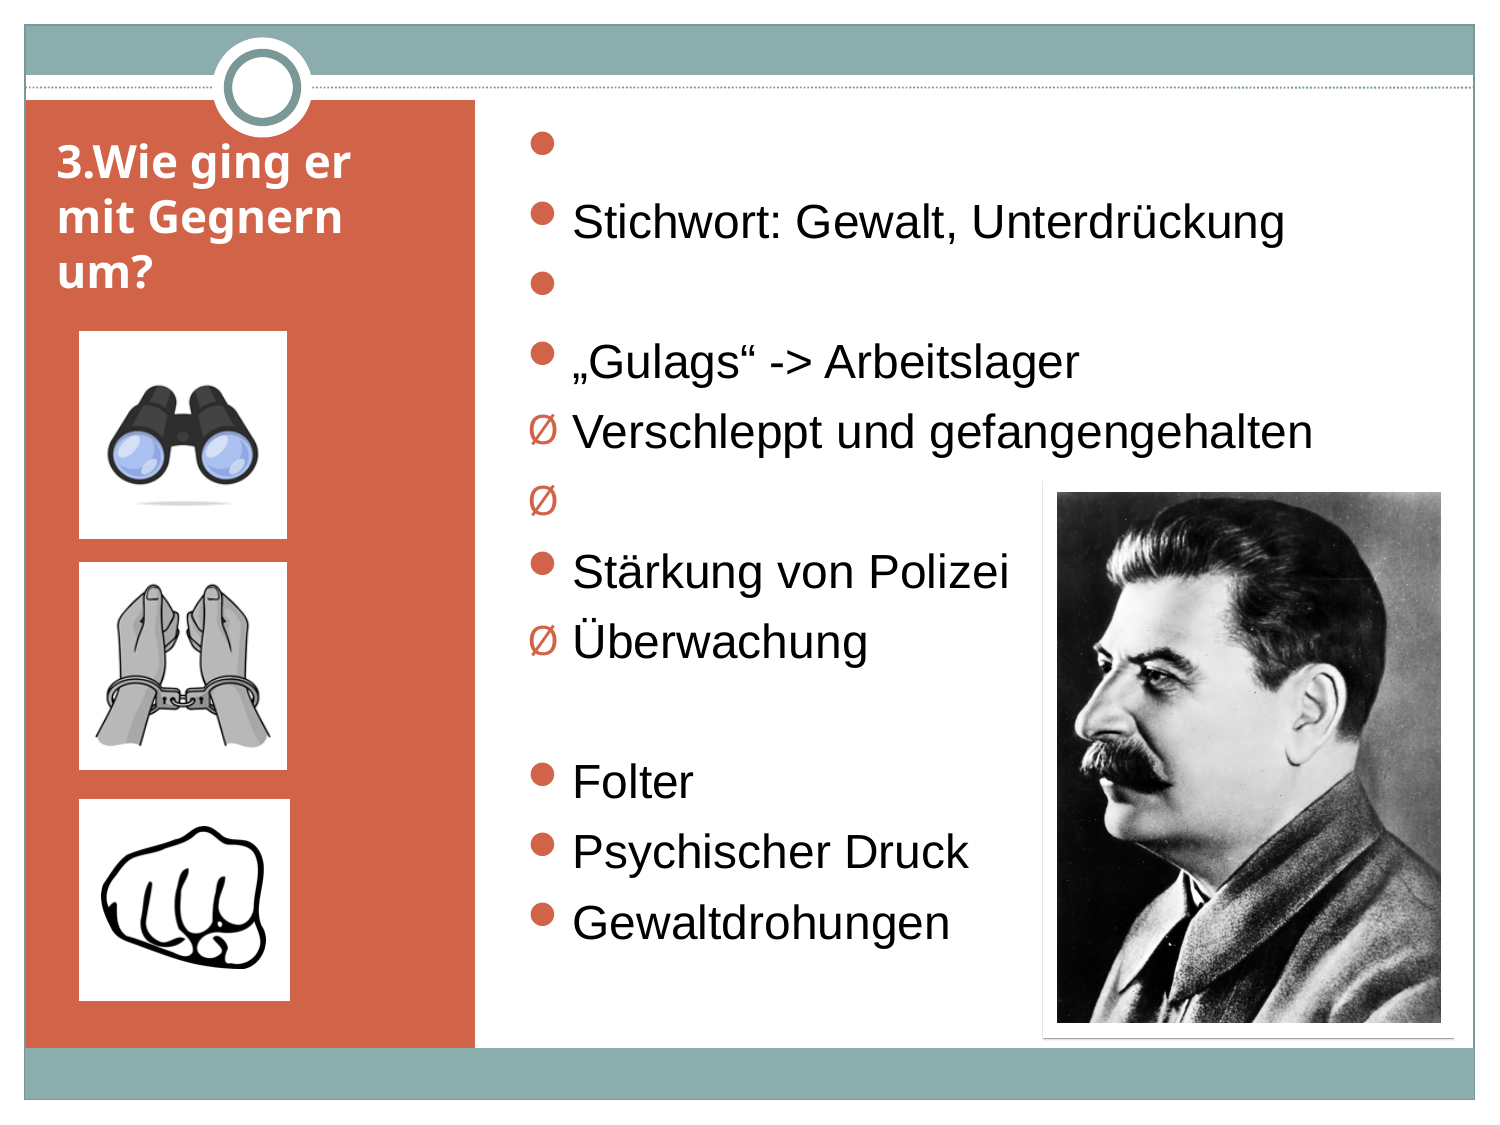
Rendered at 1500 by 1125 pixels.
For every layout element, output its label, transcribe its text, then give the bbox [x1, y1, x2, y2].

title 3.Wie ging er mit Gegnern um? [41, 125, 458, 288]
picture [79, 799, 290, 1001]
picture [79, 331, 287, 539]
picture [79, 562, 287, 770]
picture [1057, 491, 1442, 1024]
list Stichwort: Gewalt, Unterdrückung „Gulags“ -> Arbeitslager Verschleppt und gefangengehalten Stärkung von Polizei Überwachung Folter Psychischer Druck Gewaltdrohungen [512, 112, 1438, 1000]
